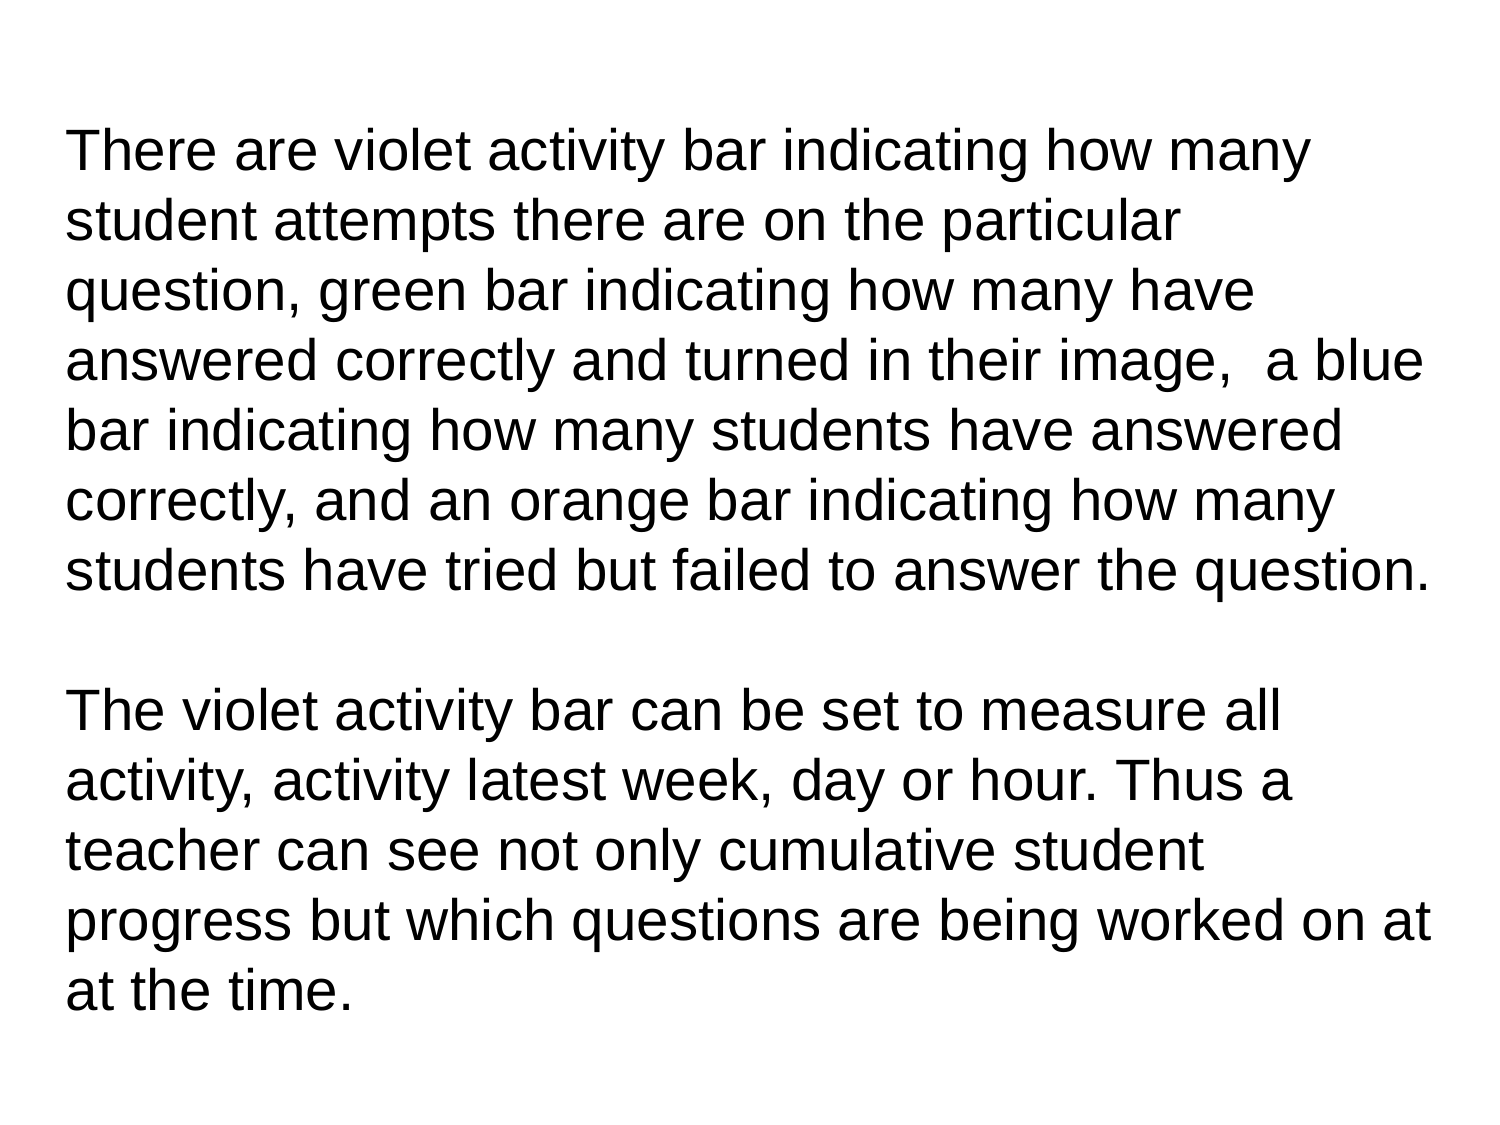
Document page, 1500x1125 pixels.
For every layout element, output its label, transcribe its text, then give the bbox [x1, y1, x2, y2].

text_box There are violet activity bar indicating how many student attempts there are on the particular question, green bar indicating how many have answered correctly and turned in their image, a blue bar indicating how many students have answered correctly, and an orange bar indicating how many students have tried but failed to answer the question. The violet activity bar can be set to measure all activity, activity latest week, day or hour. Thus a teacher can see not only cumulative student progress but which questions are being worked on at at the time. [51, 97, 1449, 223]
